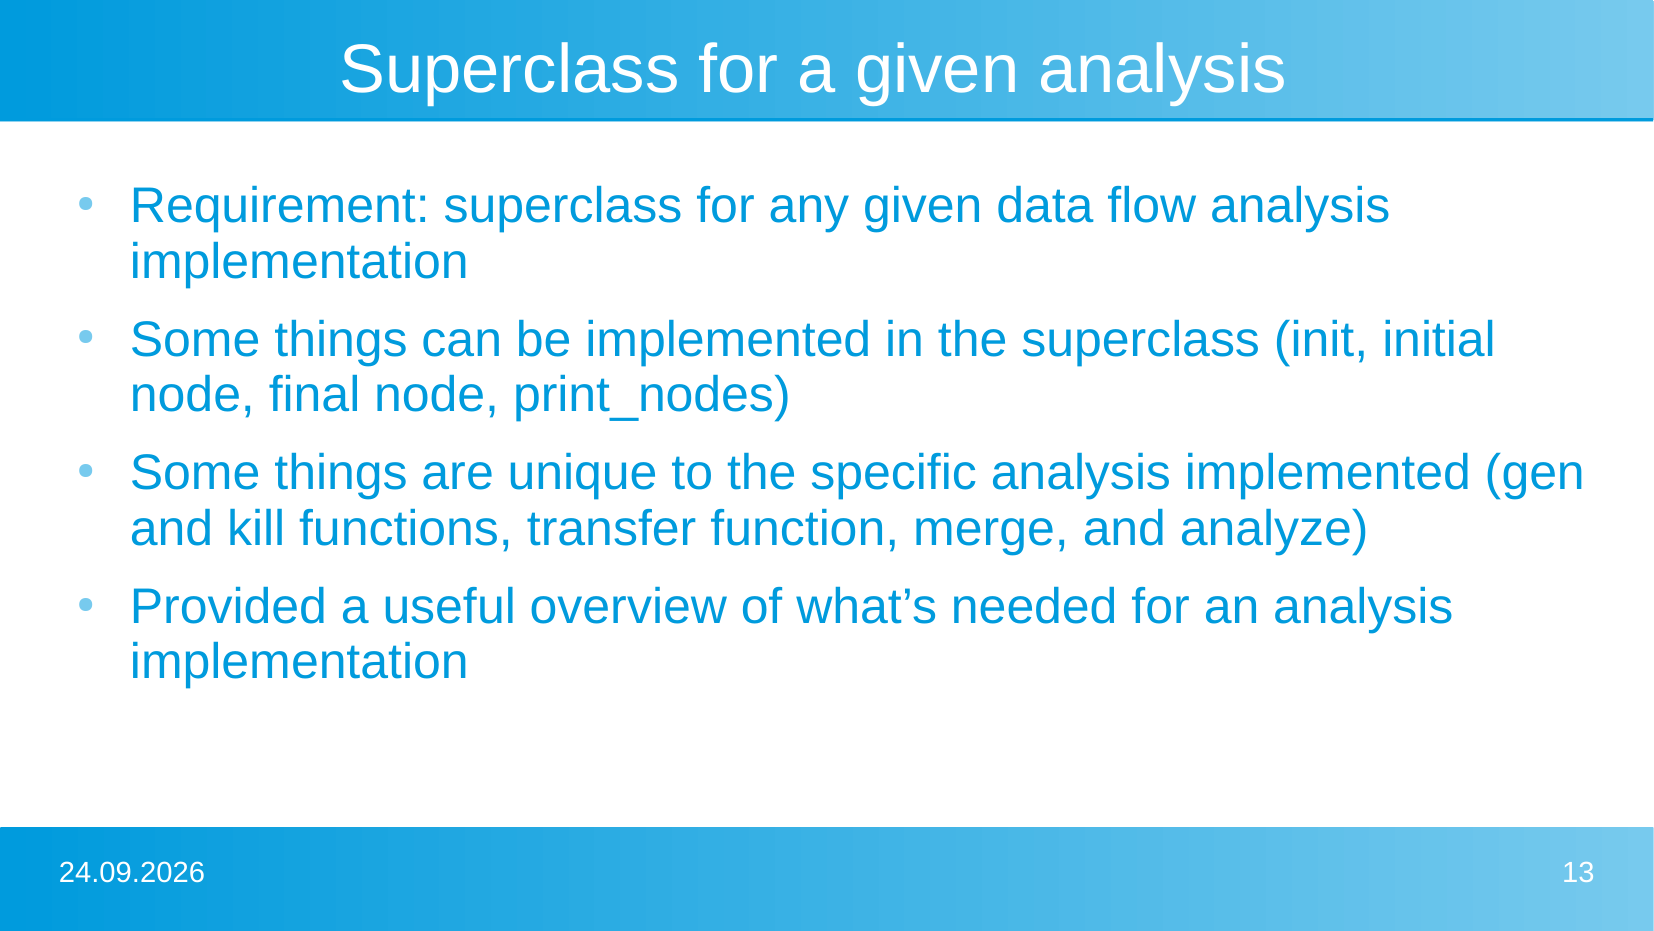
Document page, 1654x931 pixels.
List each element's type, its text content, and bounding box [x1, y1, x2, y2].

list Requirement: superclass for any given data flow analysis implementation Some things can be implemented in the superclass (init, initial node, final node, print_nodes) Some things are unique to the specific analysis implemented (gen and kill functions, transfer function, merge, and analyze) Provided a useful overview of what’s needed for an analysis implementation [59, 177, 1595, 768]
title Superclass for a given analysis [59, 29, 1595, 108]
